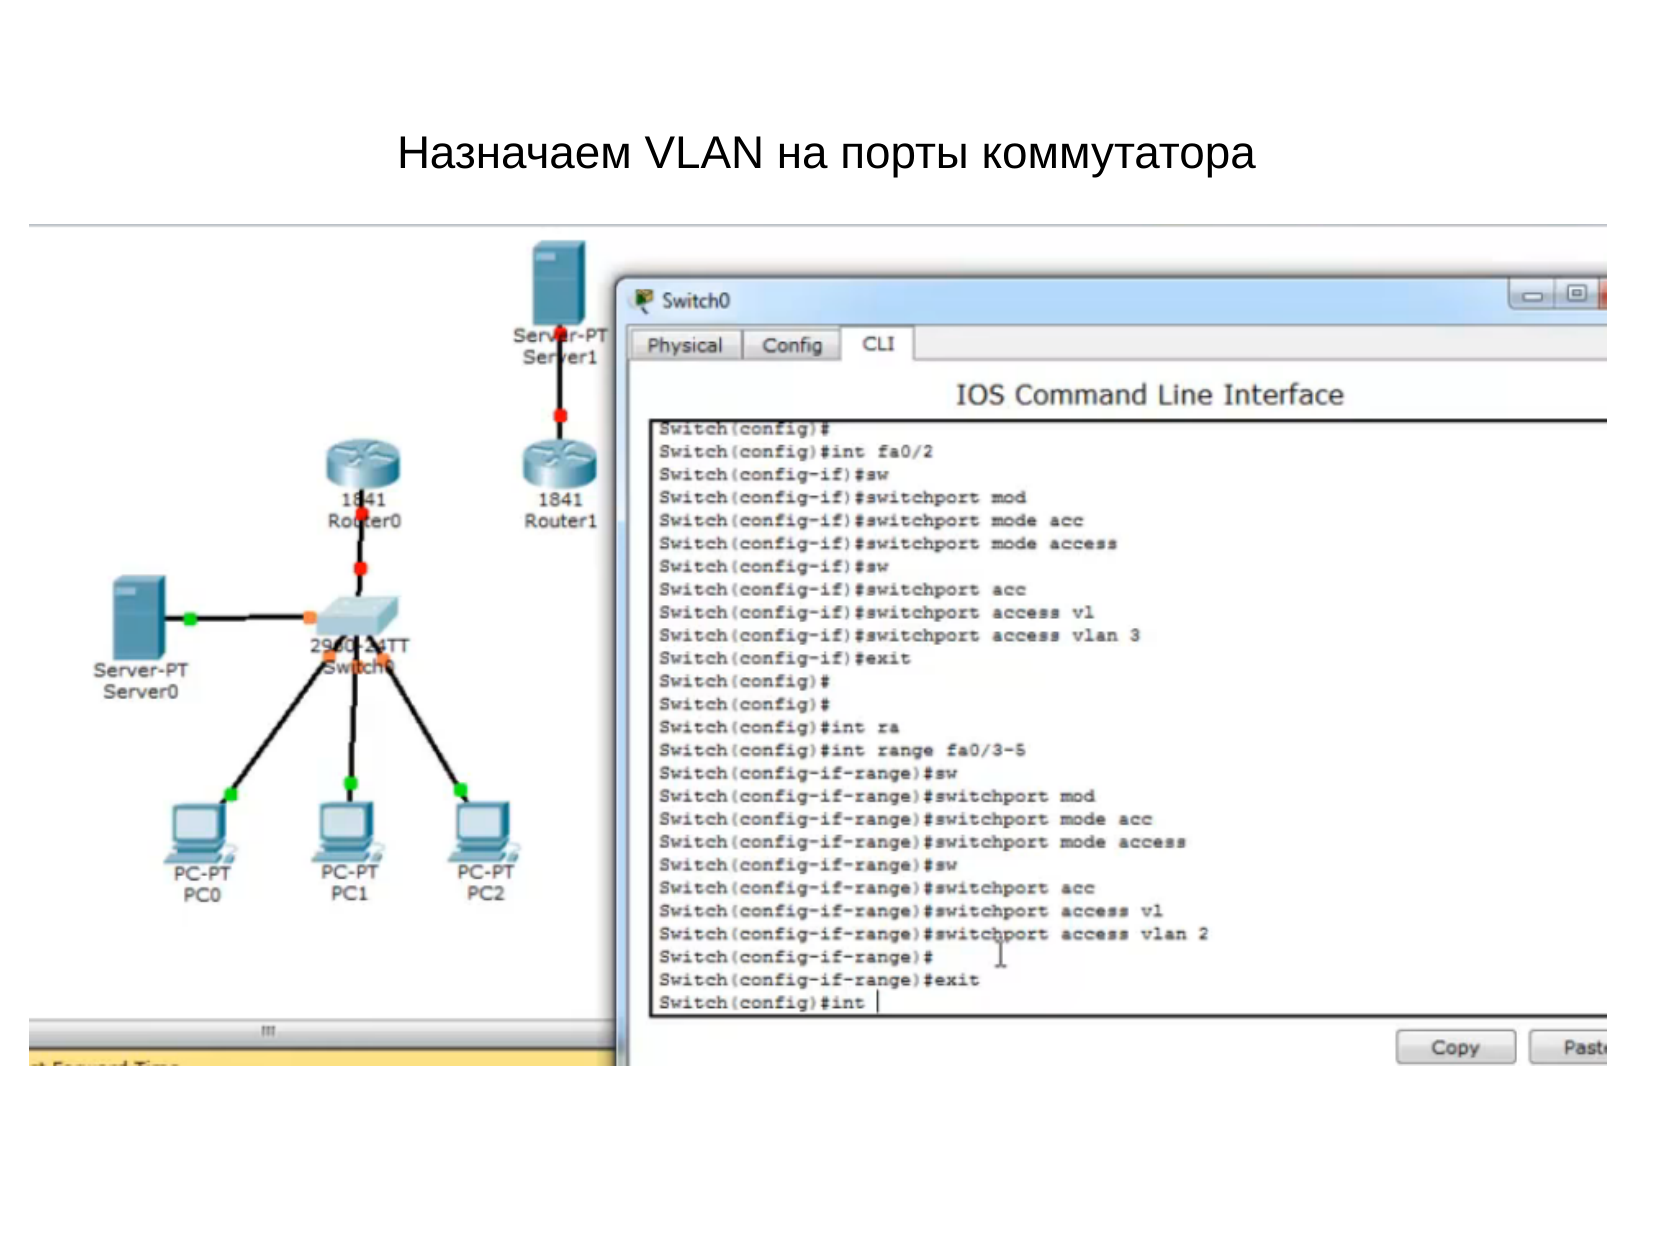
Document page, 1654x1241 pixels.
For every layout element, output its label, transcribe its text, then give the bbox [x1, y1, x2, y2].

picture [29, 224, 1607, 1066]
title Назначаем VLAN на порты коммутатора [82, 49, 1571, 224]
